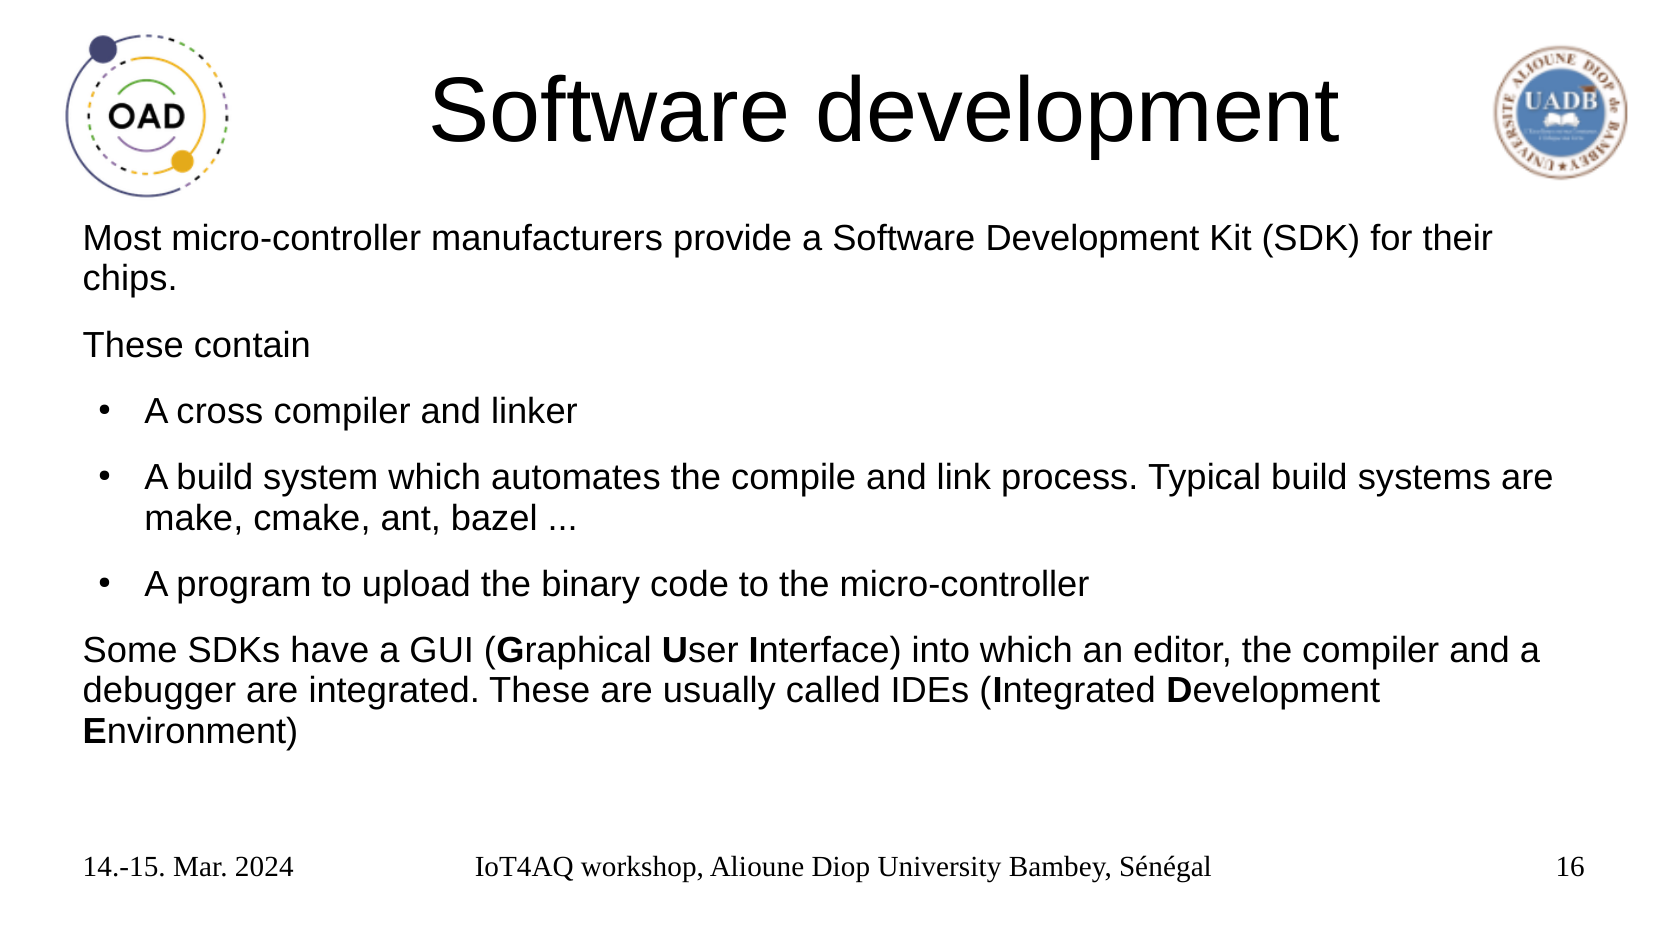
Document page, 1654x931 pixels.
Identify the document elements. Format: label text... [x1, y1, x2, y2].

picture [25, 20, 263, 218]
picture [1482, 37, 1641, 188]
list Most micro-controller manufacturers provide a Software Development Kit (SDK) for their chips. These contain A cross compiler and linker A build system which automates the compile and link process. Typical build systems are make, cmake, ant, bazel ... A program to upload the binary code to the micro-controller Some SDKs have a GUI (Graphical User Interface) into which an editor, the compiler and a debugger are integrated. These are usually called IDEs (Integrated Development Environment) [82, 217, 1571, 757]
title Software development [301, 32, 1469, 188]
